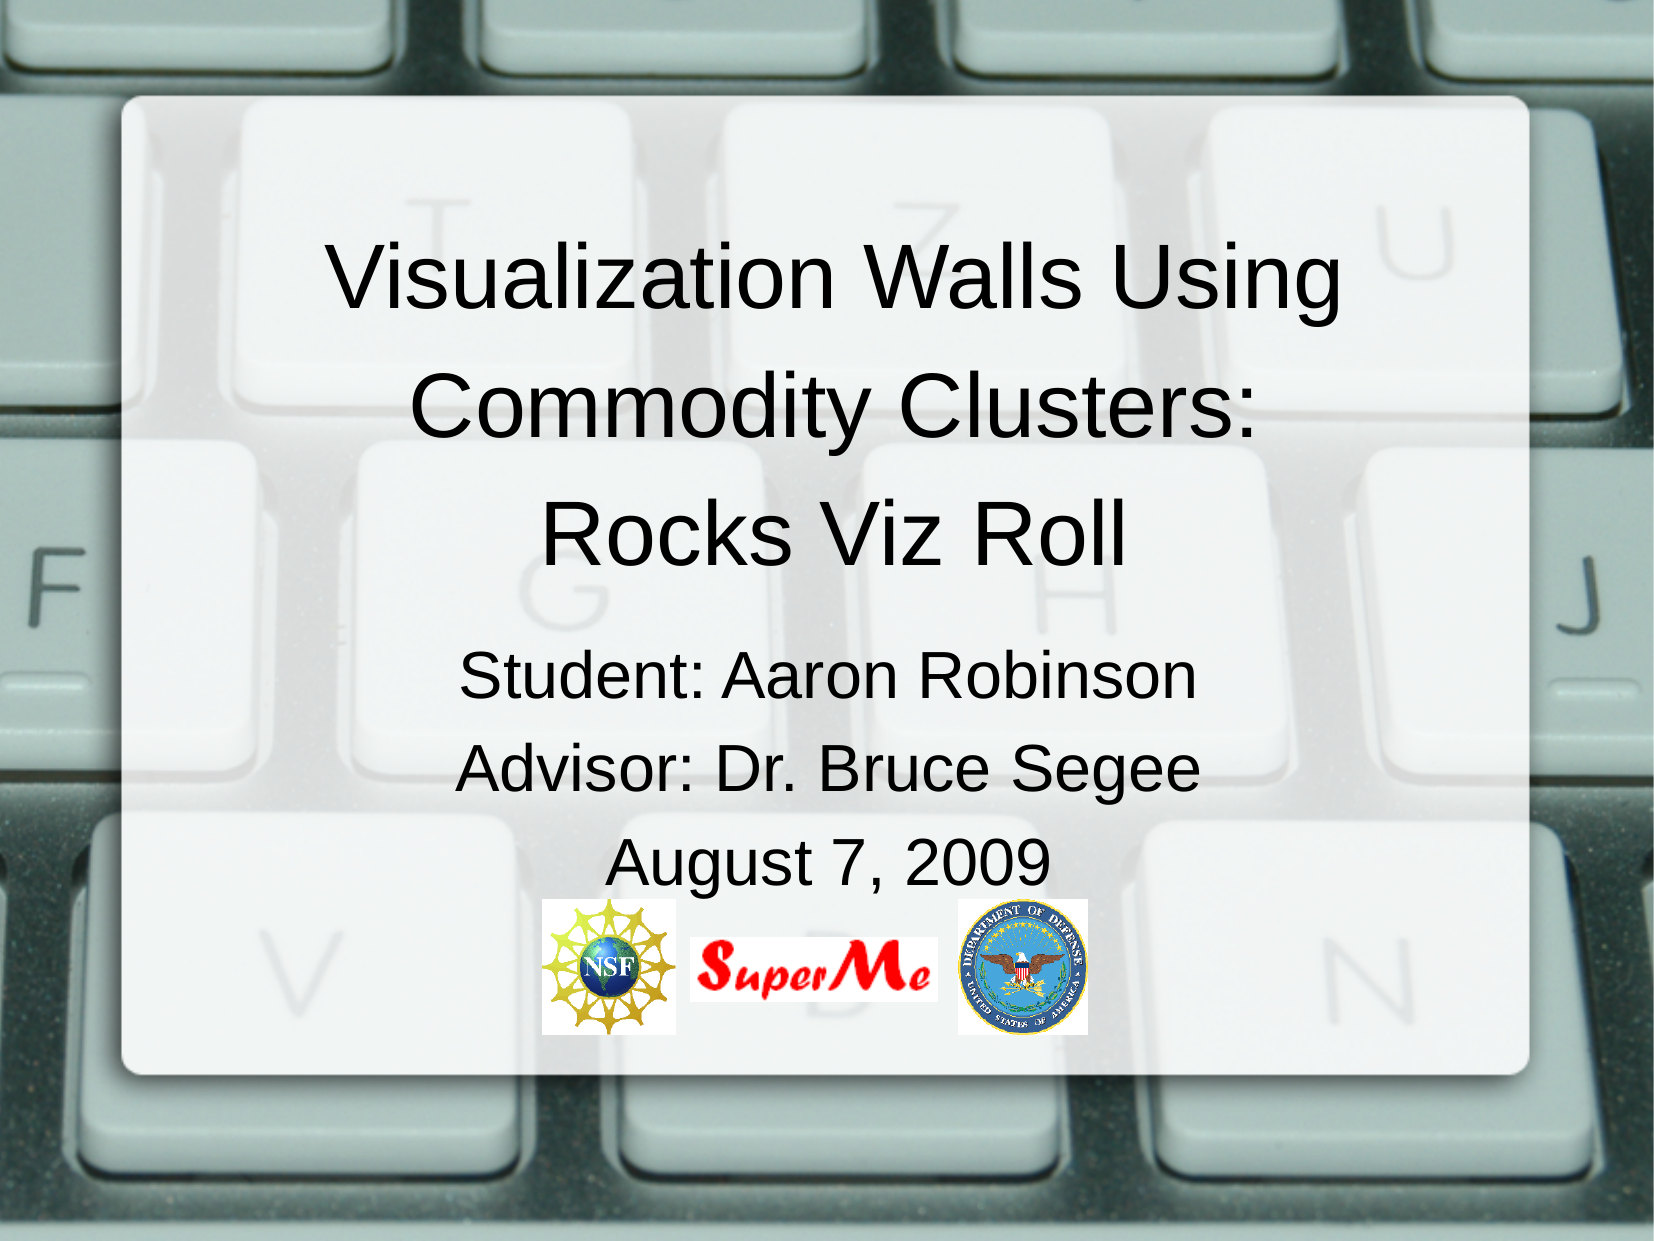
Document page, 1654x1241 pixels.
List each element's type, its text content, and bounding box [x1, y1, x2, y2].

picture [0, 0, 1654, 1241]
title Visualization Walls Using Commodity Clusters: Rocks Viz Roll [150, 213, 1521, 573]
subtitle Student: Aaron Robinson Advisor: Dr. Bruce Segee August 7, 2009 [150, 412, 1509, 1107]
